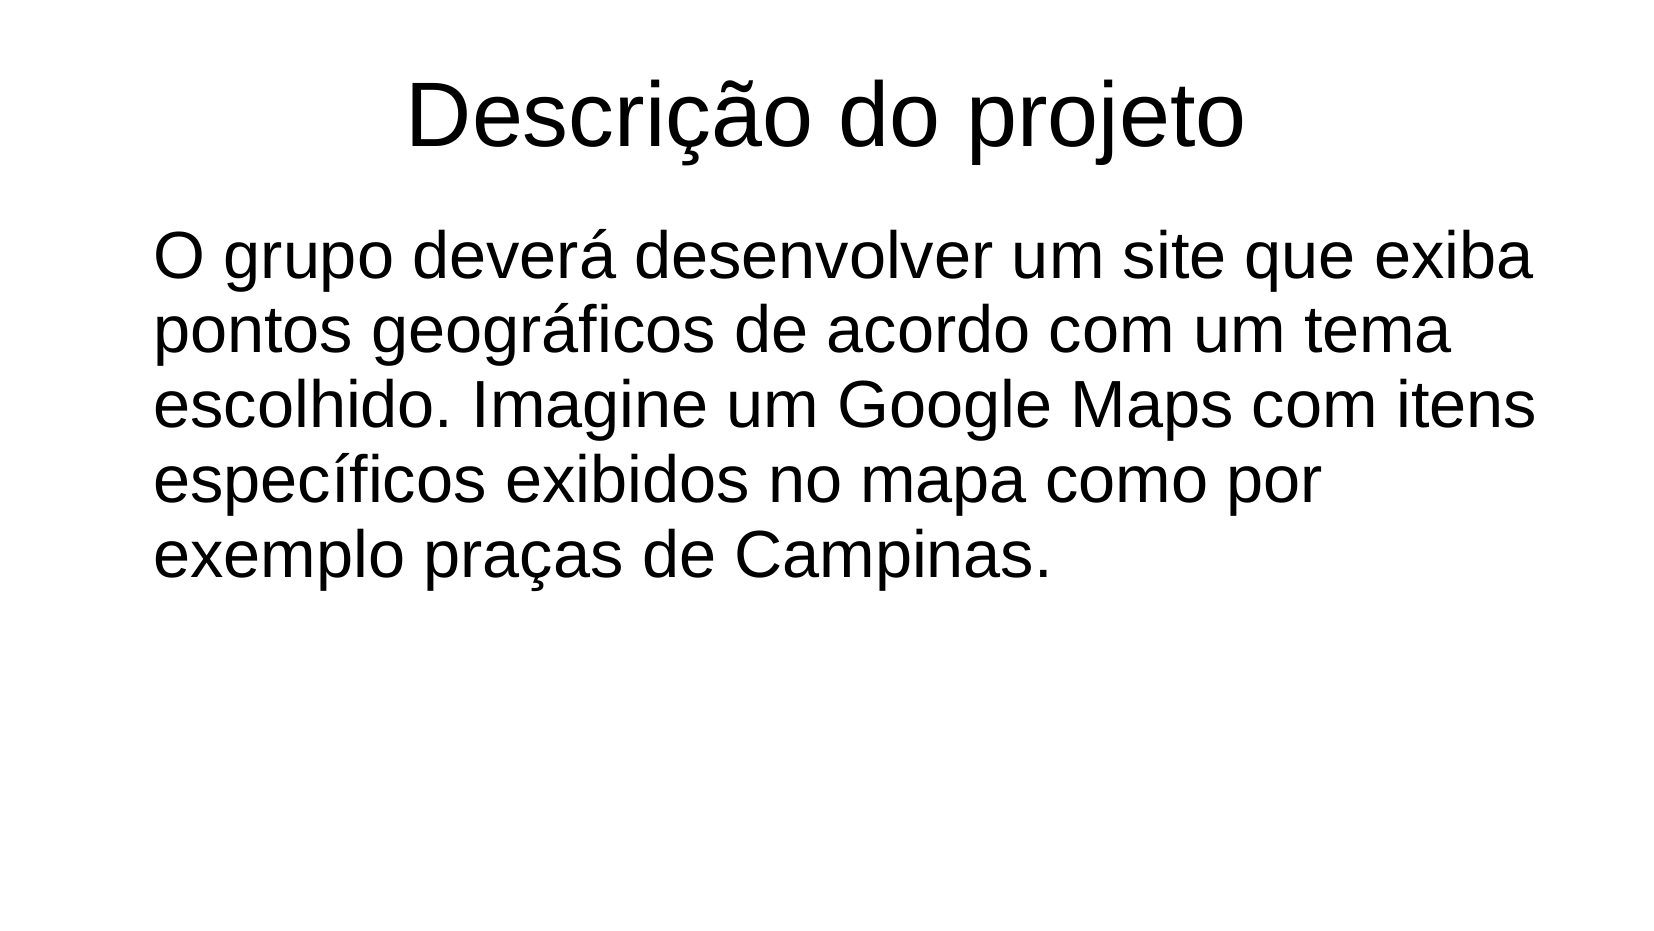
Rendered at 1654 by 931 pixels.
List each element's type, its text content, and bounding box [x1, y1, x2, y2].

list O grupo deverá desenvolver um site que exiba pontos geográficos de acordo com um tema escolhido. Imagine um Google Maps com itens específicos exibidos no mapa como por exemplo praças de Campinas. [82, 217, 1571, 758]
title Descrição do projeto [82, 37, 1571, 193]
